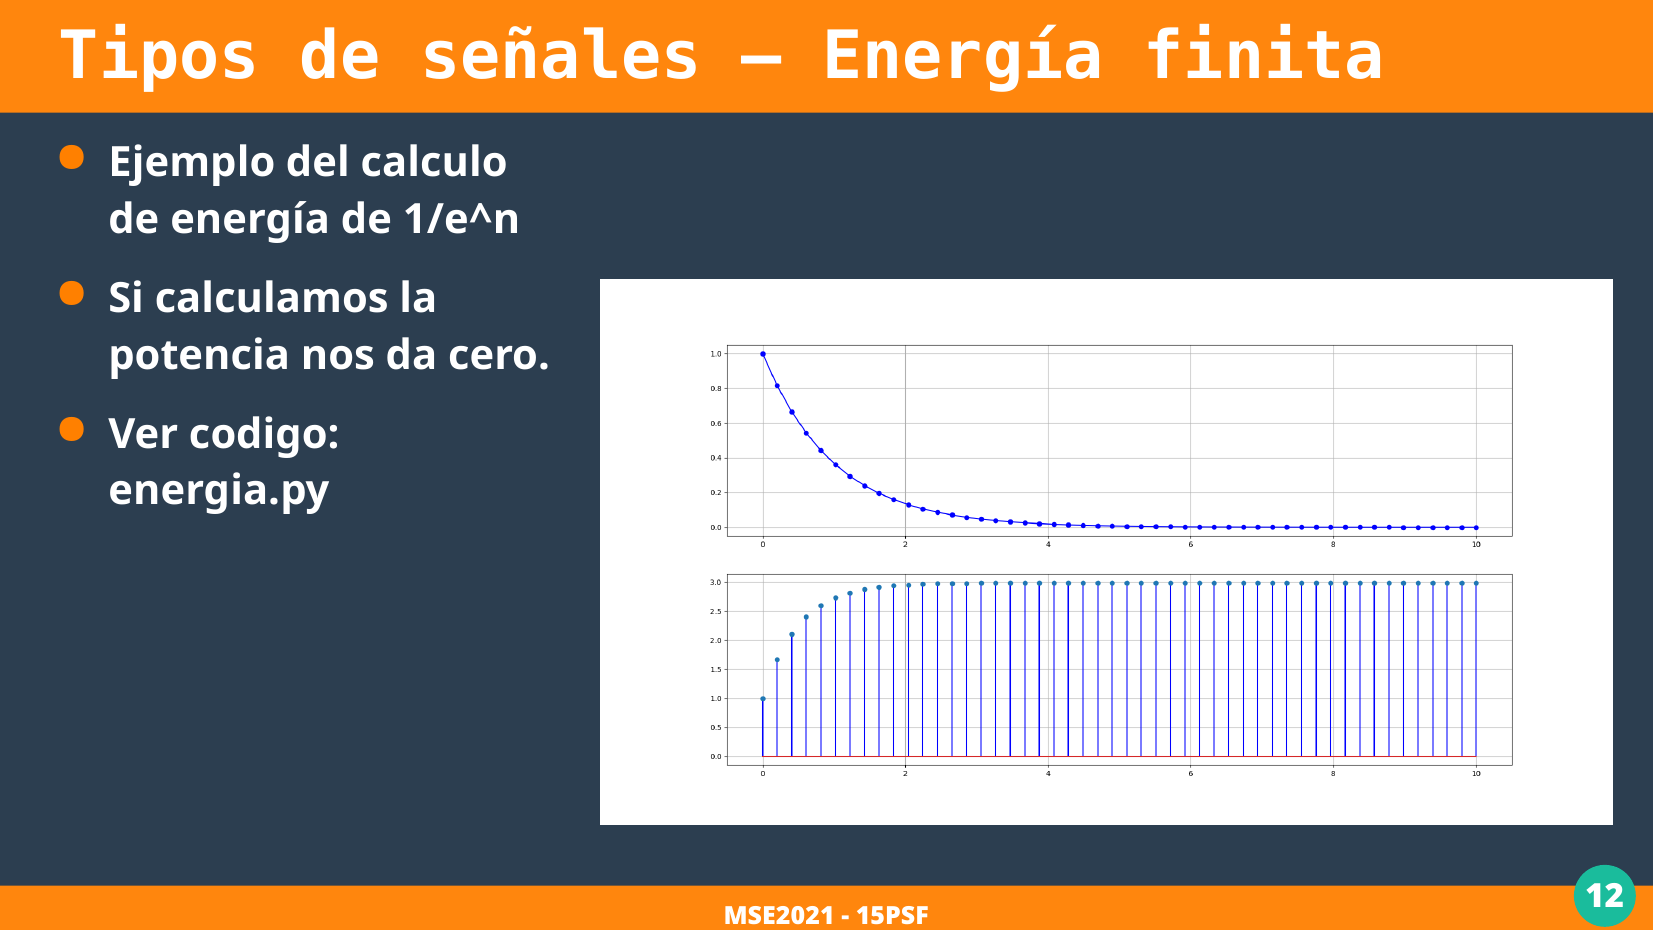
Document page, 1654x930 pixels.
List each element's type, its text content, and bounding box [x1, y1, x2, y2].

picture [600, 279, 1613, 826]
list Ejemplo del calculo de energía de 1/e^n Si calculamos la potencia nos da cero. Ver codigo: energia.py [37, 131, 563, 863]
title Tipos de señales – Energía finita [58, 16, 1651, 113]
